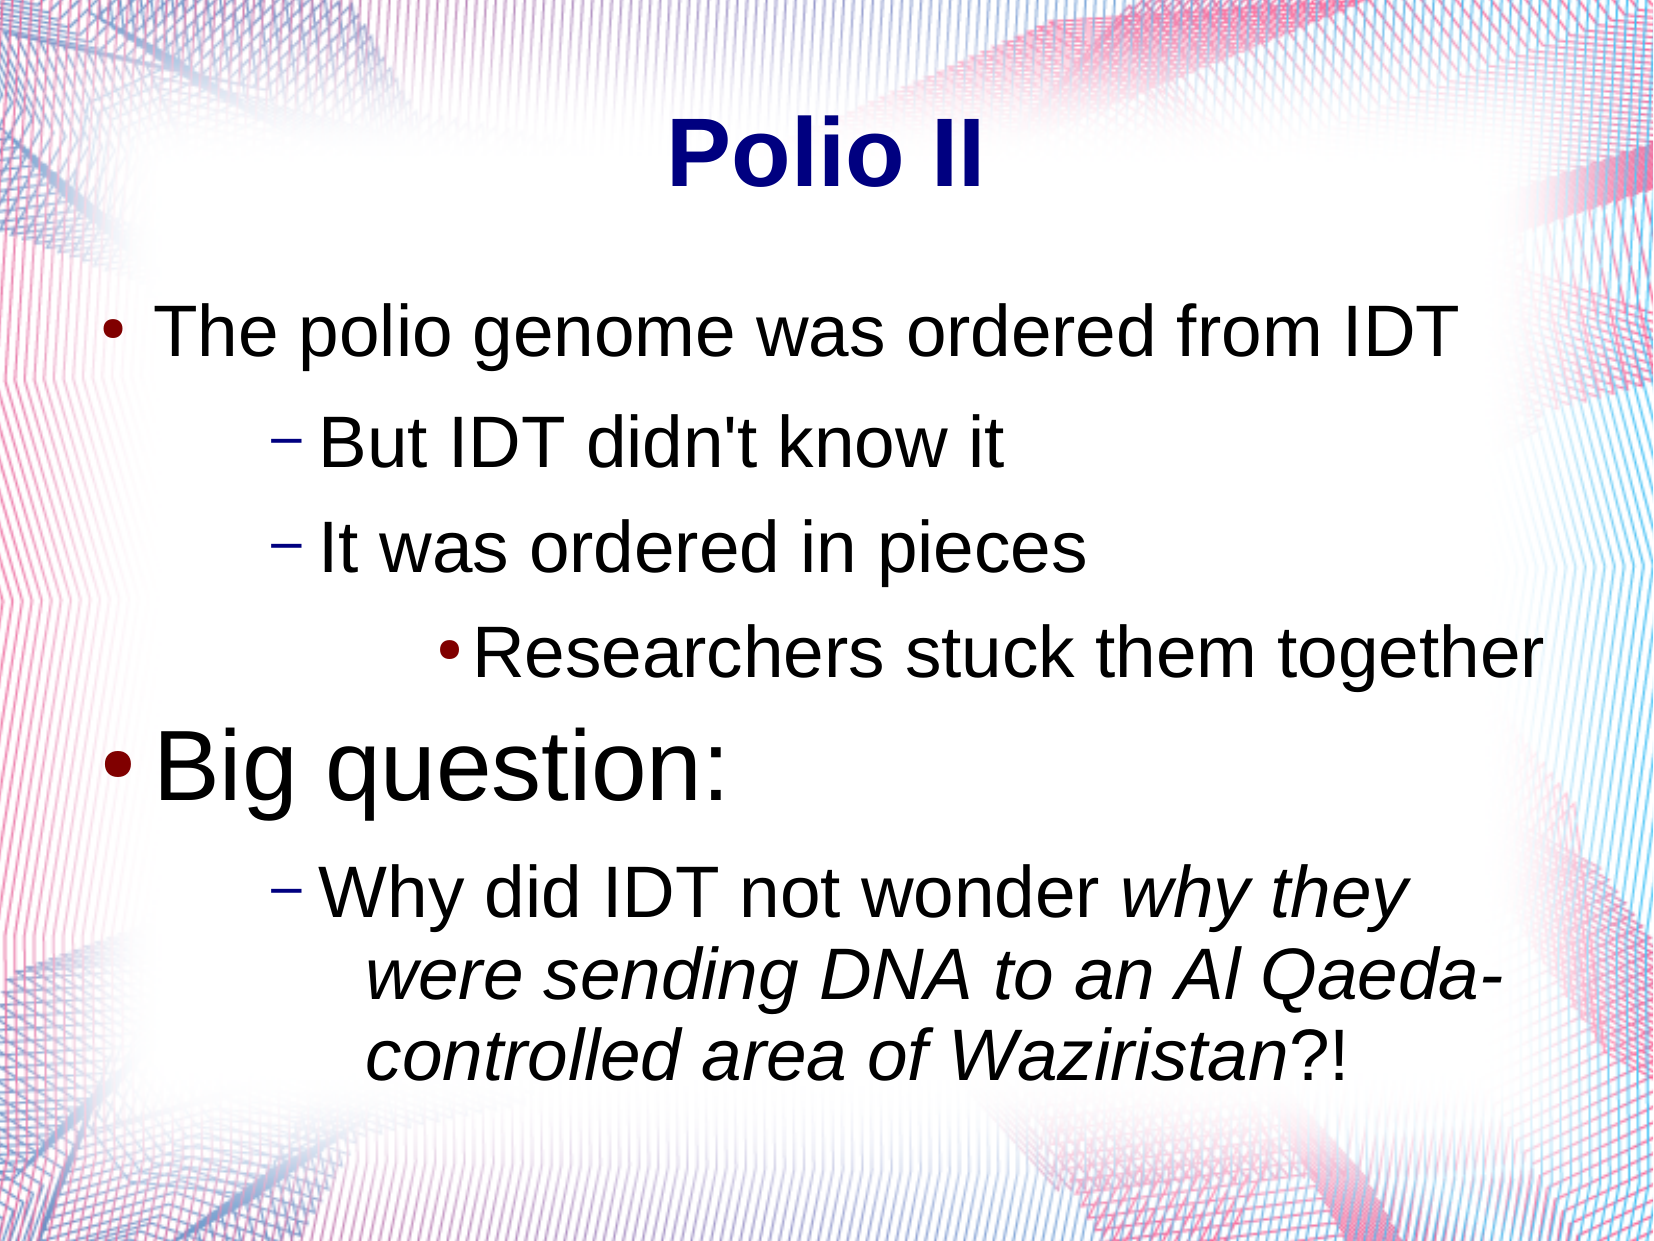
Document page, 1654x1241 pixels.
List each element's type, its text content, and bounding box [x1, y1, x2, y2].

title Polio II [82, 49, 1571, 257]
list The polio genome was ordered from IDT But IDT didn't know it It was ordered in pieces Researchers stuck them together Big question: Why did IDT not wonder why they were sending DNA to an Al Qaeda-controlled area of Waziristan?! [82, 290, 1571, 1195]
picture [0, 0, 1654, 1241]
